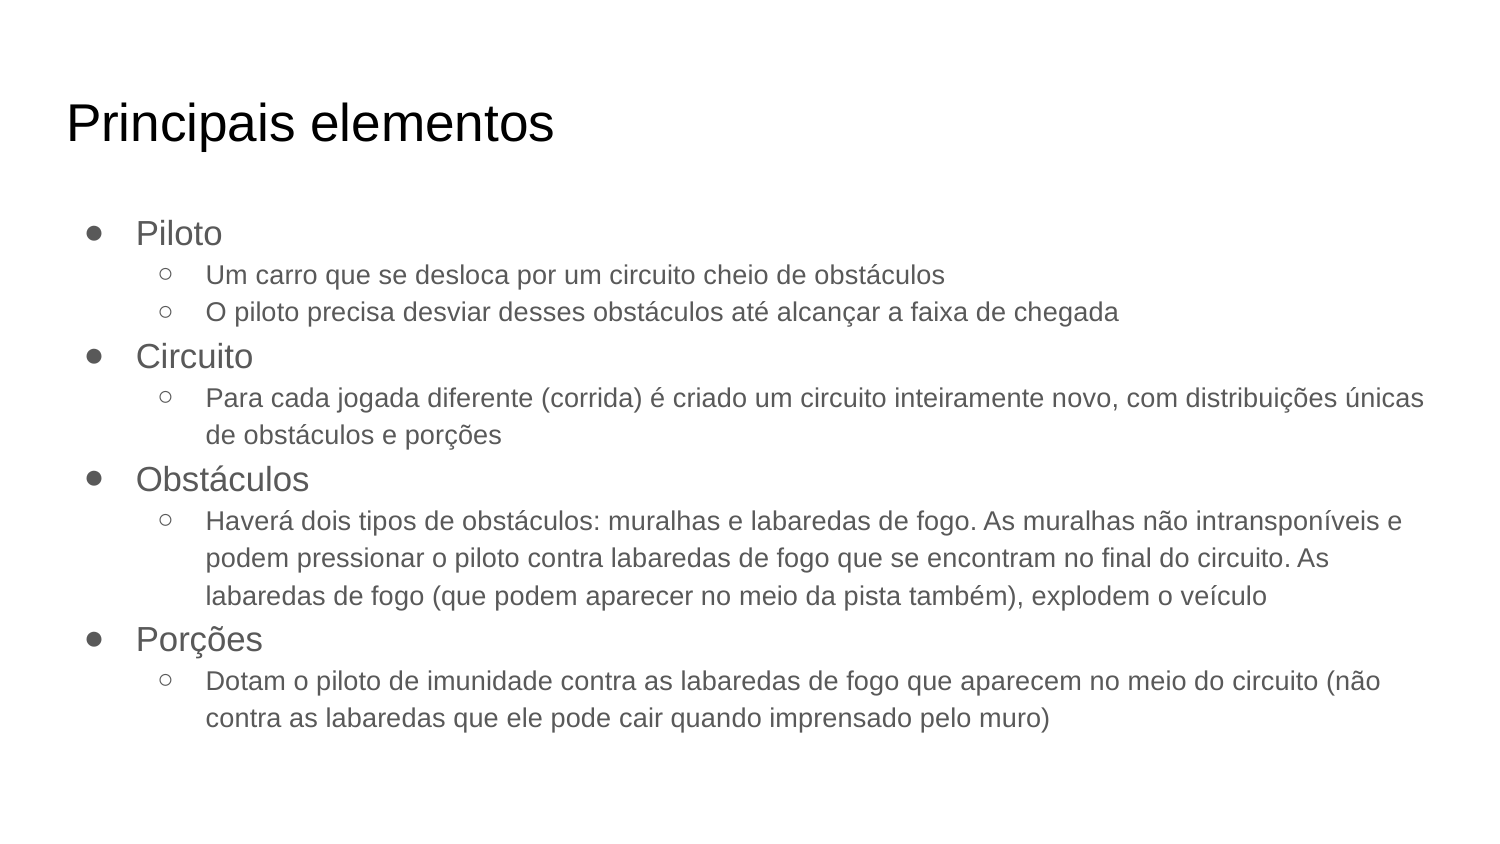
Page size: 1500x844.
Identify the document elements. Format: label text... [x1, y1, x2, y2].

title Principais elementos [51, 72, 1449, 167]
list Piloto Um carro que se desloca por um circuito cheio de obstáculos O piloto precisa desviar desses obstáculos até alcançar a faixa de chegada Circuito Para cada jogada diferente (corrida) é criado um circuito inteiramente novo, com distribuições únicas de obstáculos e porções Obstáculos Haverá dois tipos de obstáculos: muralhas e labaredas de fogo. As muralhas não intransponíveis e podem pressionar o piloto contra labaredas de fogo que se encontram no final do circuito. As labaredas de fogo (que podem aparecer no meio da pista também), explodem o veículo Porções Dotam o piloto de imunidade contra as labaredas de fogo que aparecem no meio do circuito (não contra as labaredas que ele pode cair quando imprensado pelo muro) [51, 189, 1449, 750]
